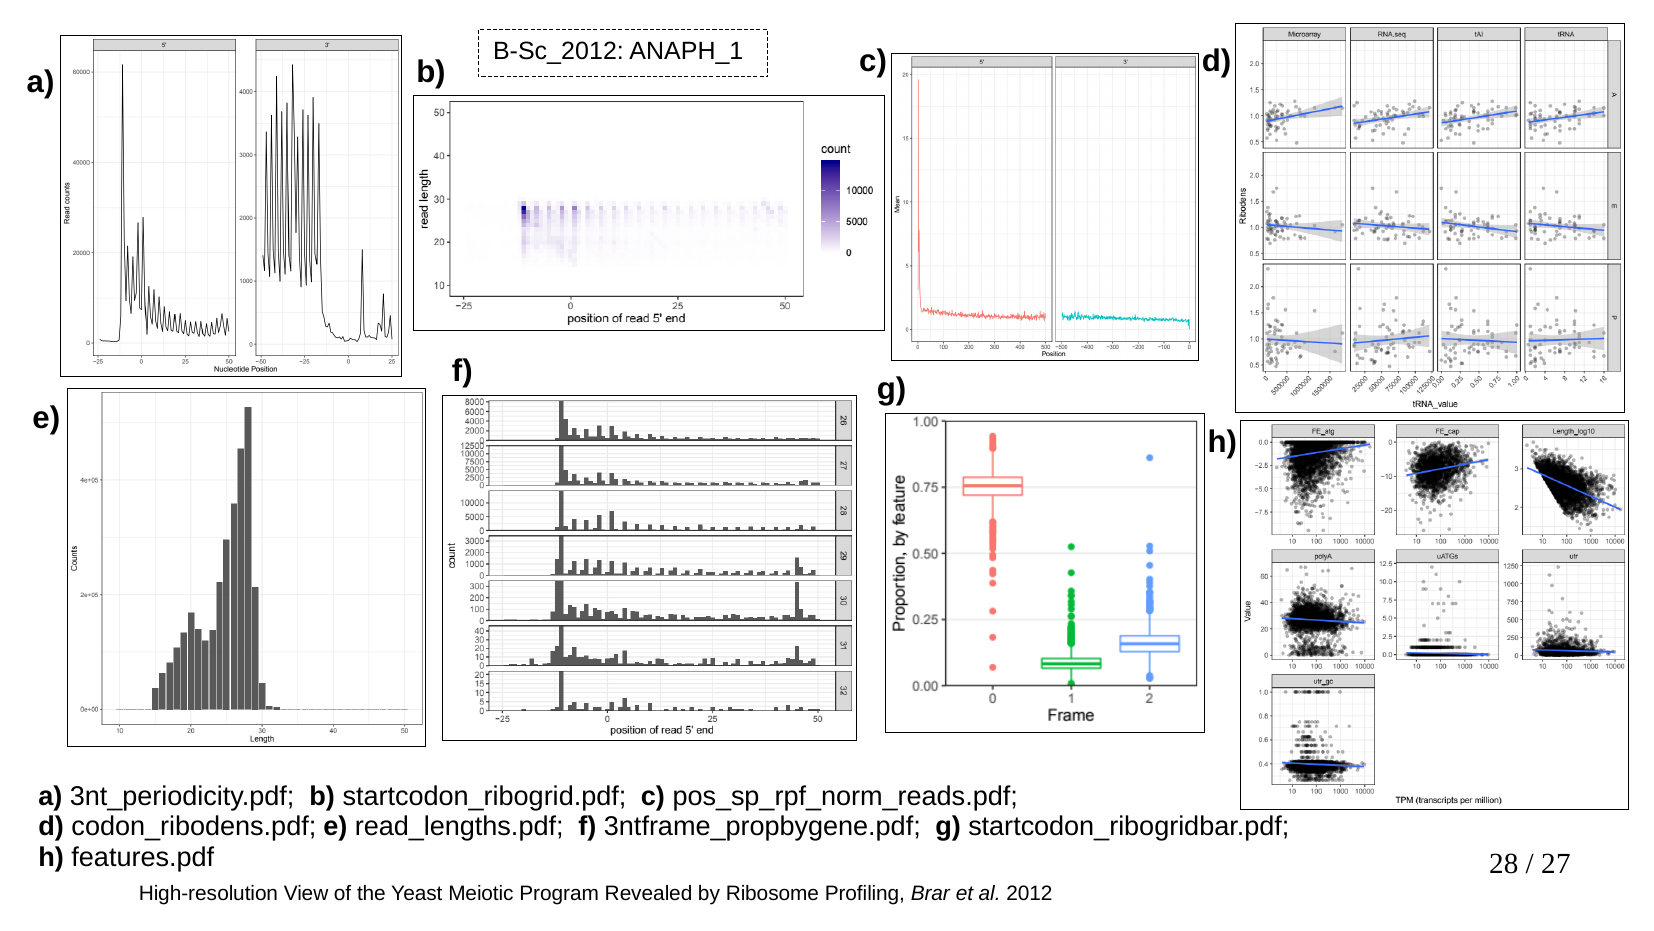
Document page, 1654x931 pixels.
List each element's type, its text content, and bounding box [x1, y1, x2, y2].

picture [1240, 420, 1629, 810]
picture [413, 95, 885, 331]
text_box c) [844, 35, 916, 86]
picture [67, 388, 426, 747]
text_box High-resolution View of the Yeast Meiotic Program Revealed by Ribosome Profiling, Brar et al. 2012 [124, 874, 1589, 913]
text_box a) 3nt_periodicity.pdf; b) startcodon_ribogrid.pdf; c) pos_sp_rpf_norm_reads.pdf; d) codon_ribodens.pdf; e) read_lengths.pdf; f) 3ntframe_propbygene.pdf; g) startcodon_ribogridbar.pdf; h) features.pdf [23, 773, 1406, 880]
text_box a) [11, 56, 83, 107]
text_box e) [17, 393, 89, 443]
text_box d) [1187, 35, 1258, 86]
picture [885, 413, 1205, 733]
picture [60, 35, 402, 377]
picture [1235, 23, 1625, 413]
text_box b) [401, 47, 467, 97]
picture [442, 395, 857, 741]
picture [891, 53, 1199, 361]
text_box f) [437, 346, 508, 396]
text_box h) [1192, 417, 1264, 467]
text_box B-Sc_2012: ANAPH_1 [478, 29, 768, 77]
text_box g) [862, 363, 934, 414]
